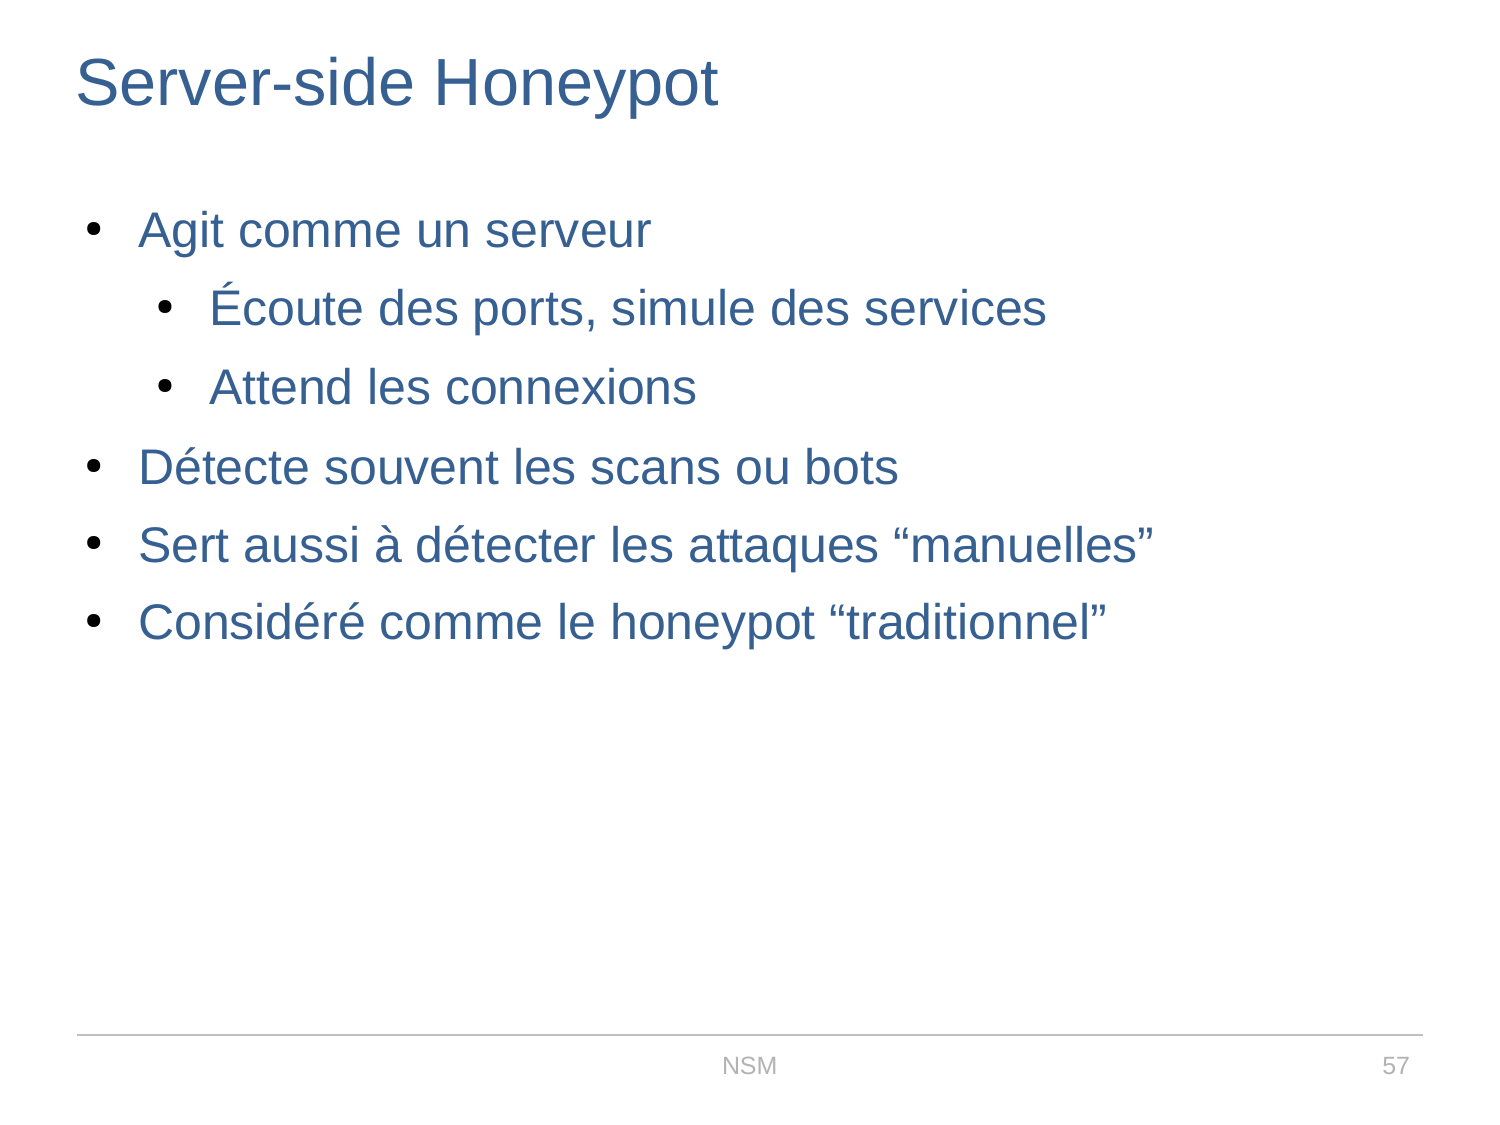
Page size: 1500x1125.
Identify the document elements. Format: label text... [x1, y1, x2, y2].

list Agit comme un serveur Écoute des ports, simule des services Attend les connexions Détecte souvent les scans ou bots Sert aussi à détecter les attaques “manuelles” Considéré comme le honeypot “traditionnel” [67, 202, 1418, 945]
title Server-side Honeypot [75, 45, 1425, 233]
